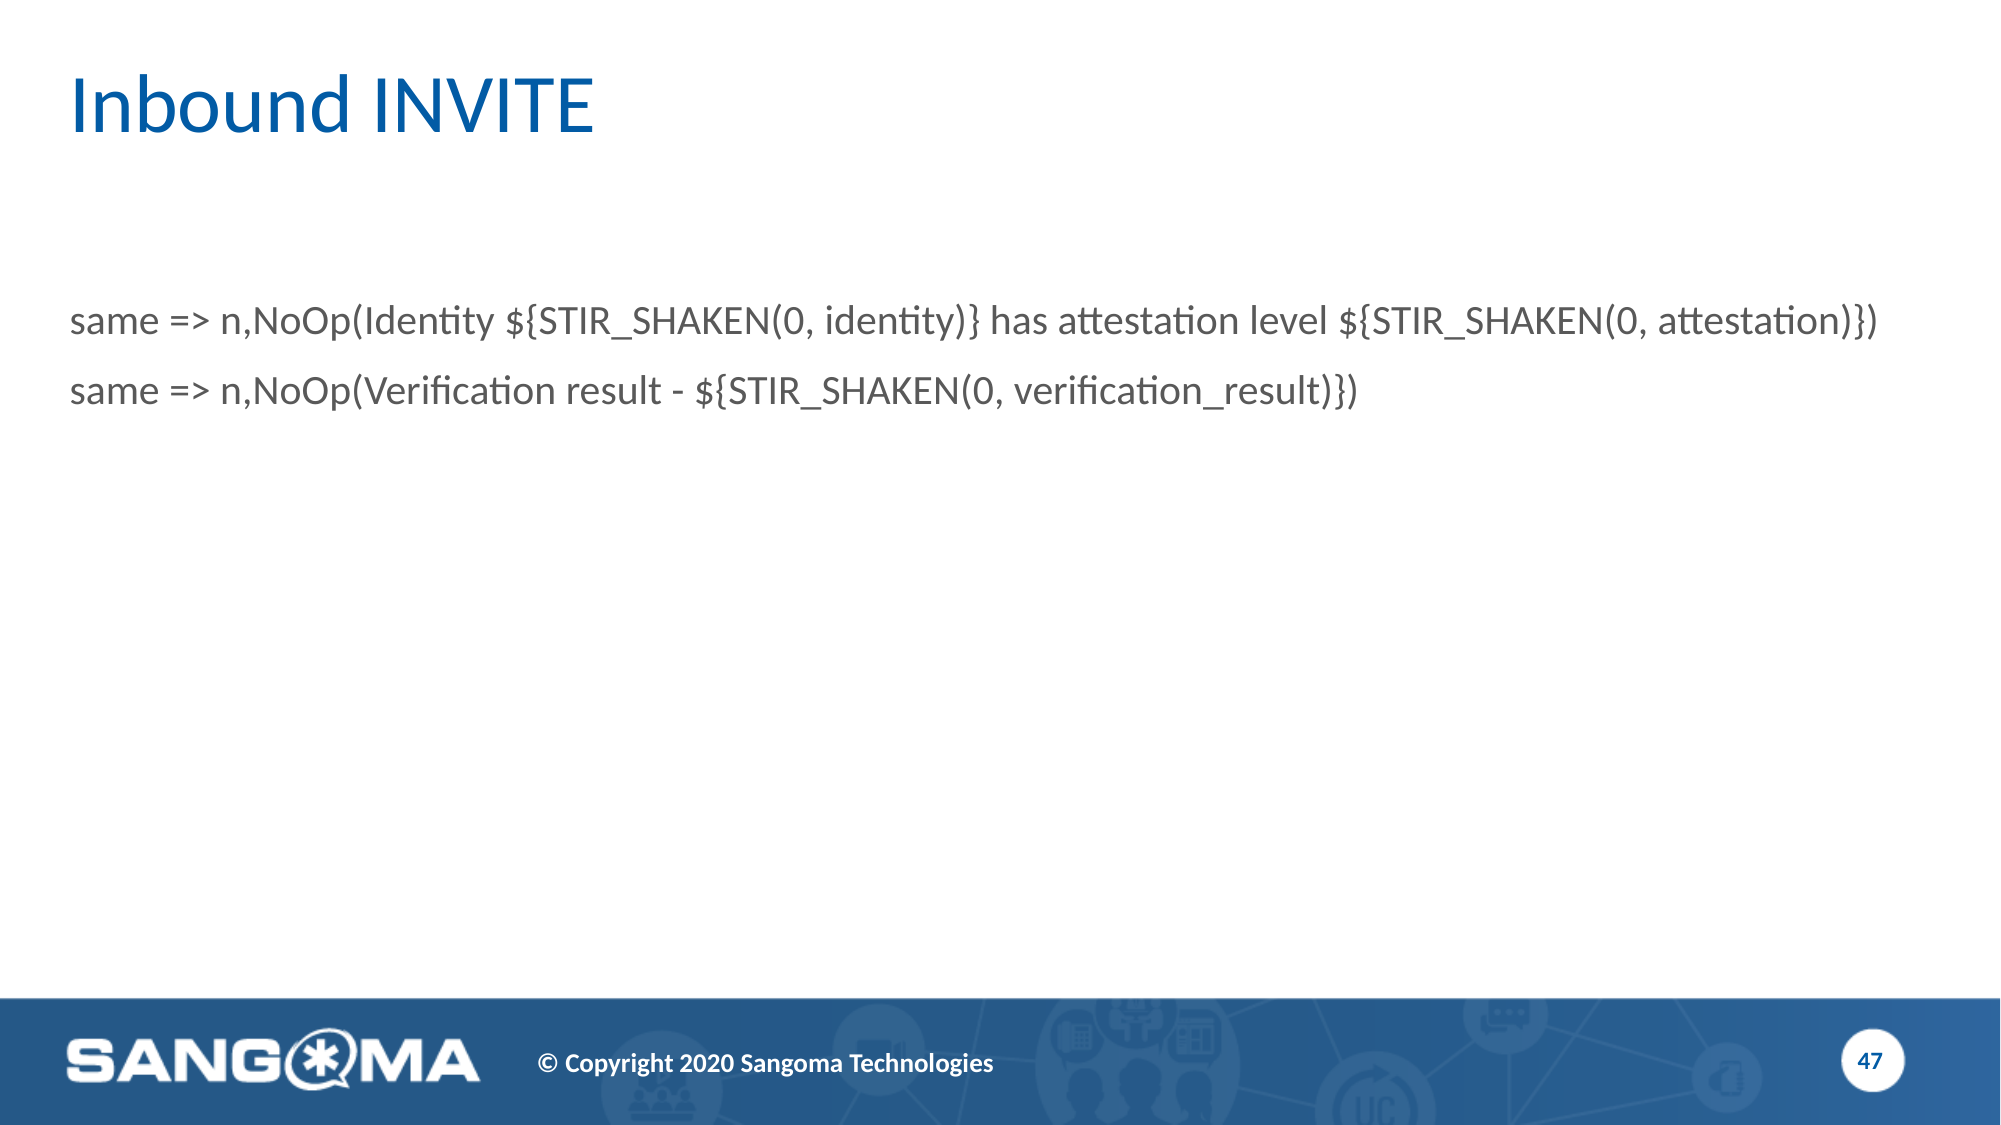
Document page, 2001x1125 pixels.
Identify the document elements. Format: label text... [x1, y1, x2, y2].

list same => n,NoOp(Identity ${STIR_SHAKEN(0, identity)} has attestation level ${STIR_SHAKEN(0, attestation)}) same => n,NoOp(Verification result - ${STIR_SHAKEN(0, verification_result)}) [54, 174, 1945, 999]
picture [0, 0, 2001, 1125]
title Inbound INVITE [54, 48, 1945, 164]
